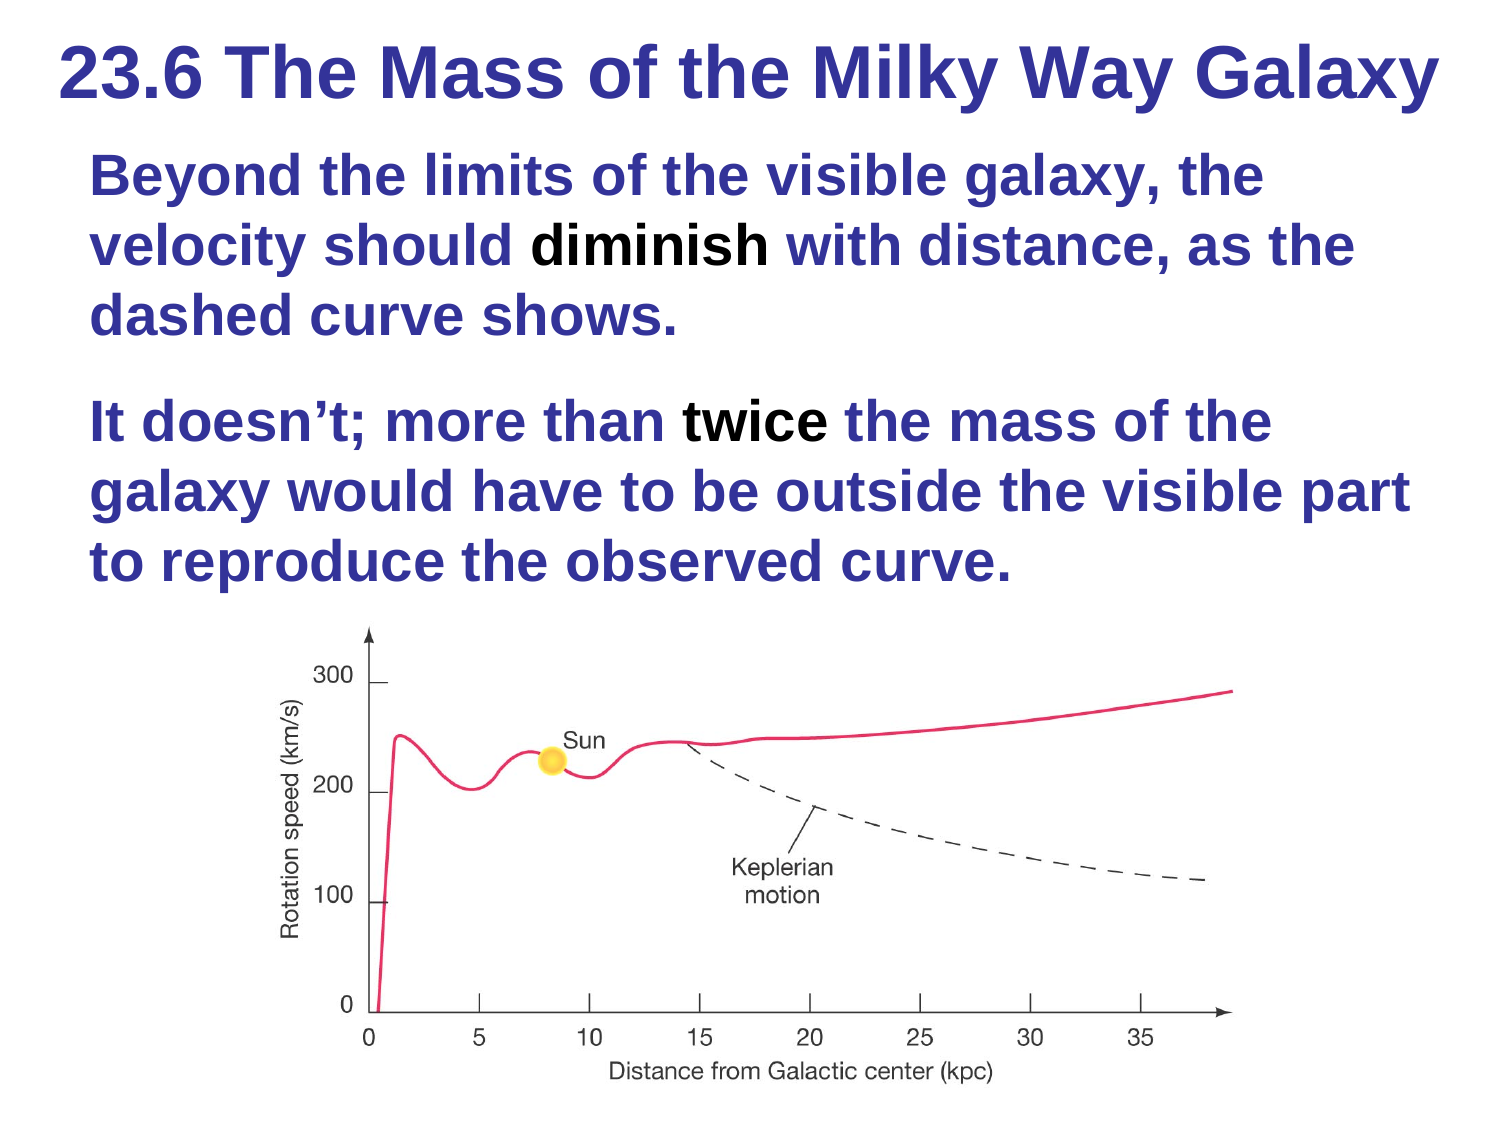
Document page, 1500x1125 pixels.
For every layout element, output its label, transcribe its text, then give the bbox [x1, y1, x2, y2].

picture [275, 621, 1238, 1088]
text_box Beyond the limits of the visible galaxy, the velocity should diminish with distance, as the dashed curve shows. It doesn’t; more than twice the mass of the galaxy would have to be outside the visible part to reproduce the observed curve. [74, 138, 1450, 602]
title 23.6 The Mass of the Milky Way Galaxy [37, 0, 1463, 138]
